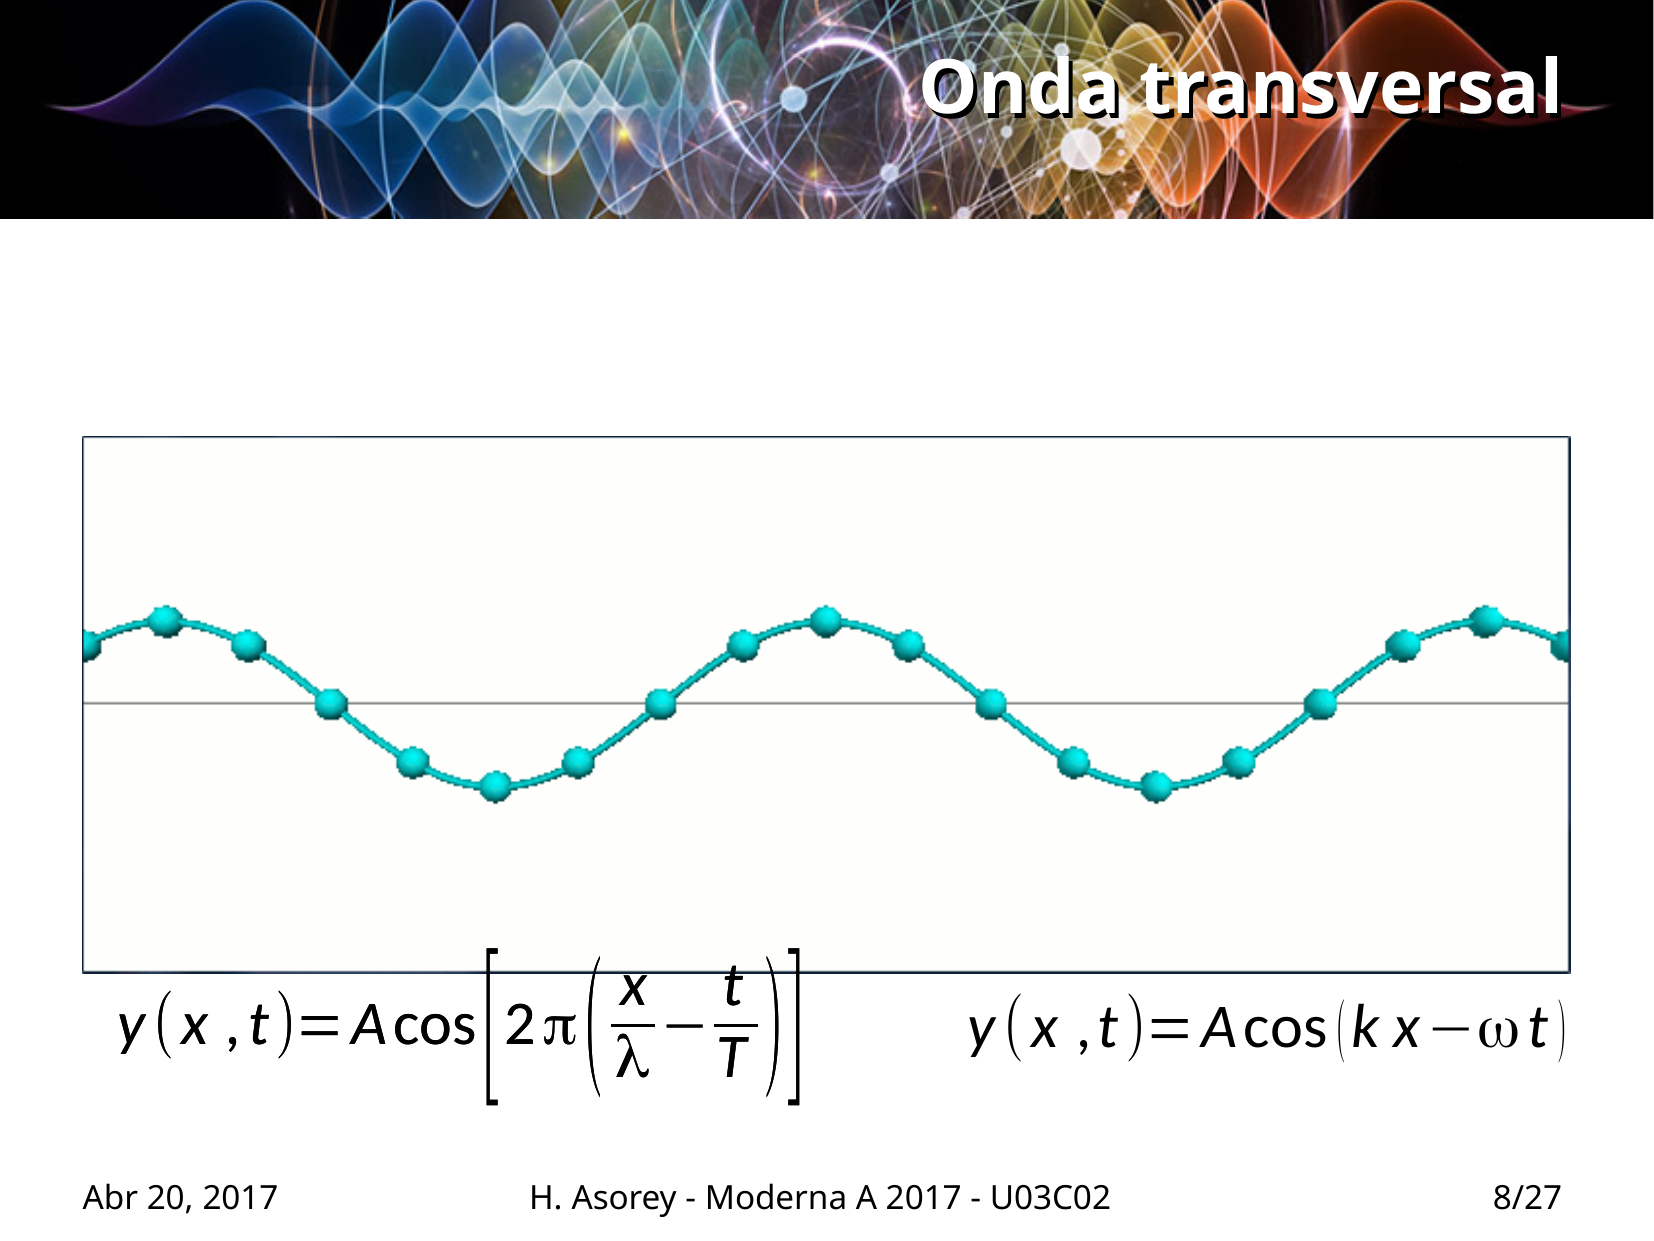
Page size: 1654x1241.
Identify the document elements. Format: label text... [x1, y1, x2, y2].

chart [960, 990, 1575, 1067]
chart [109, 945, 811, 1109]
picture [0, 0, 1654, 219]
picture [82, 436, 1571, 974]
title Onda transversal [75, 19, 1564, 151]
